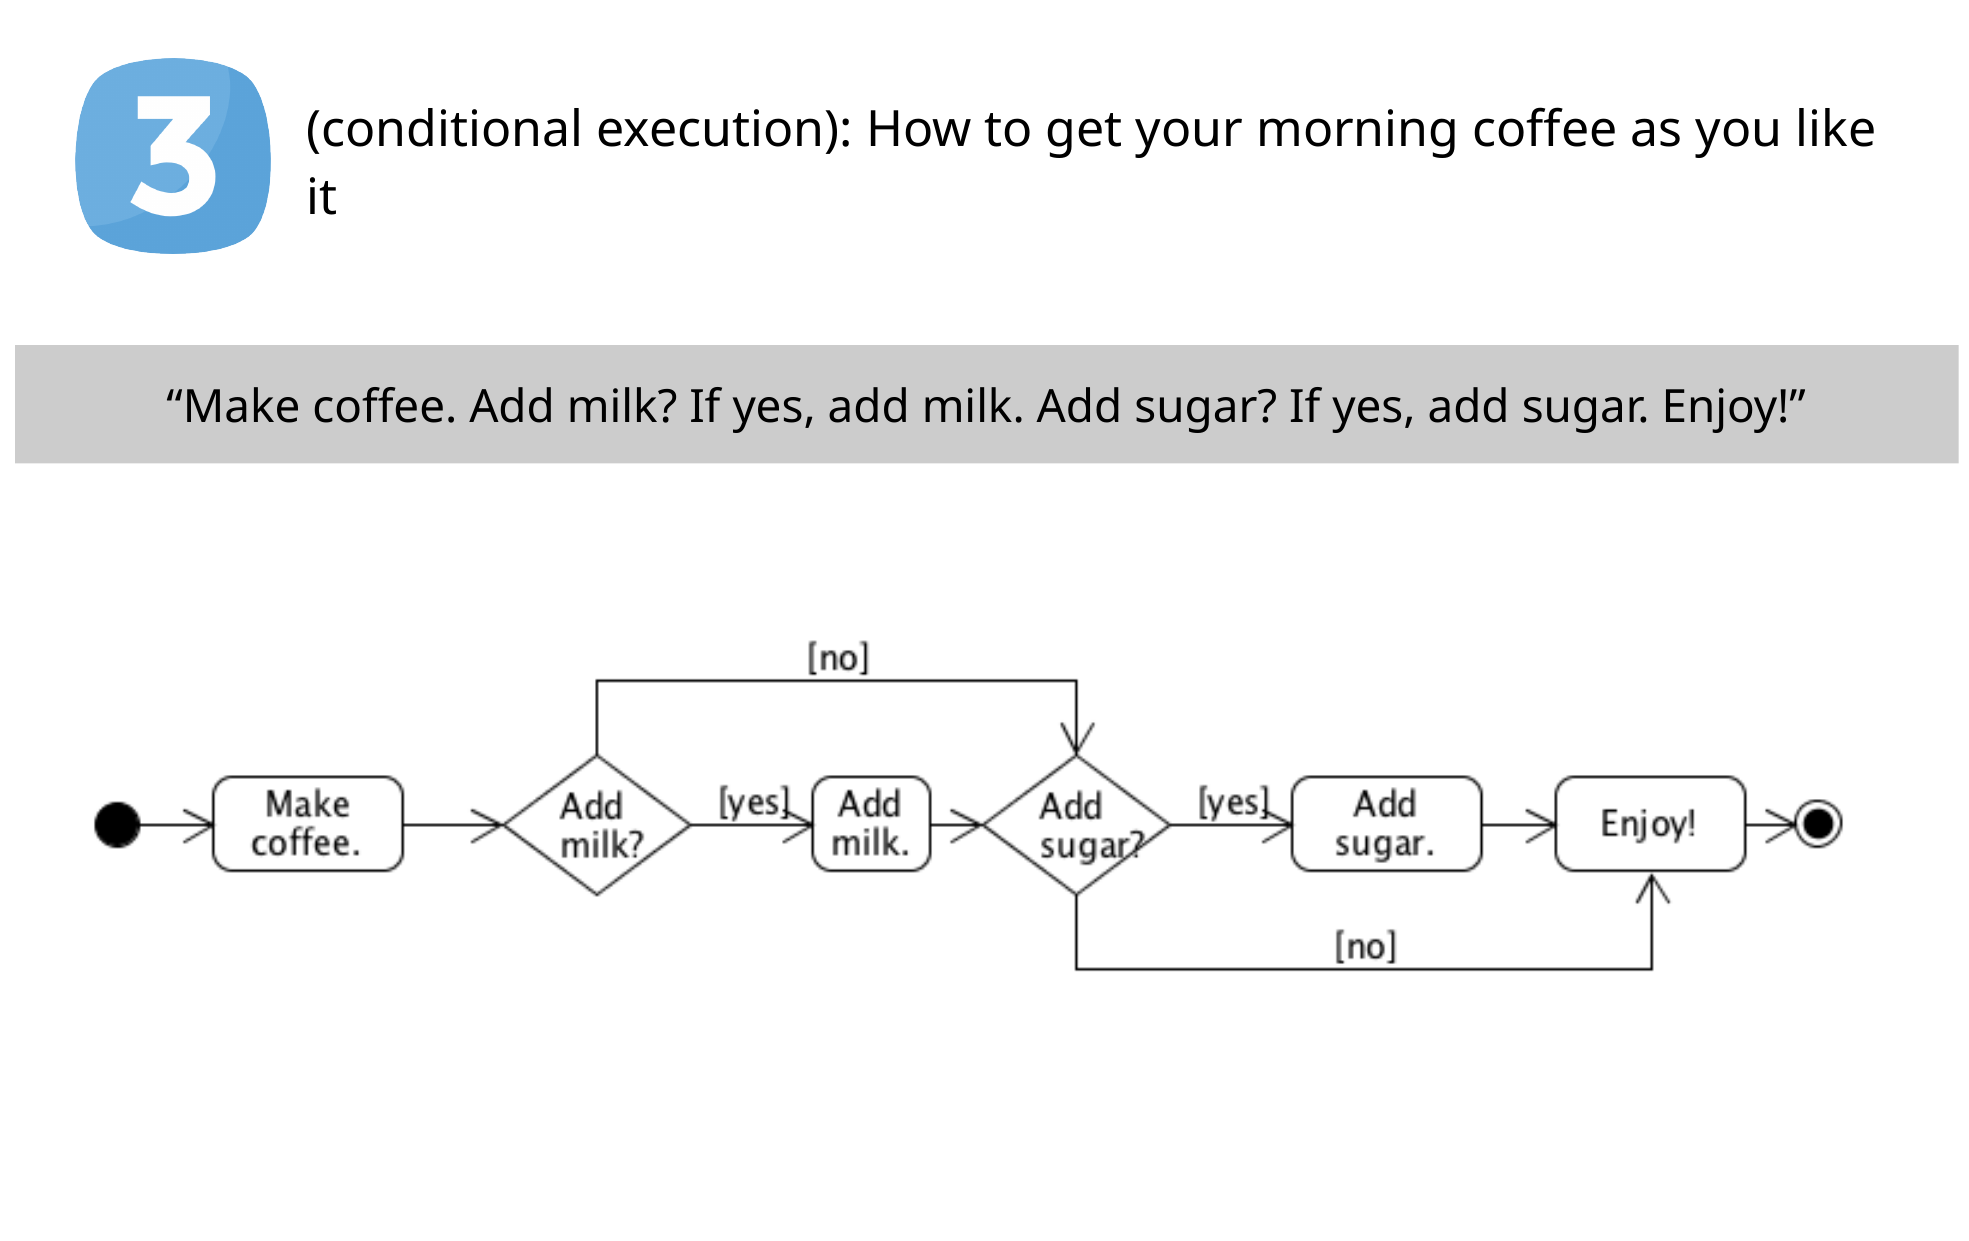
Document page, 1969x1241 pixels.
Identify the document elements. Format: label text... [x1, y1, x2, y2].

text_box “Make coffee. Add milk? If yes, add milk. Add sugar? If yes, add sugar. Enjoy!” [15, 345, 1959, 464]
text_box (conditional execution): How to get your morning coffee as you like it [300, 96, 1921, 226]
picture [45, 584, 1891, 1065]
picture [75, 58, 271, 254]
